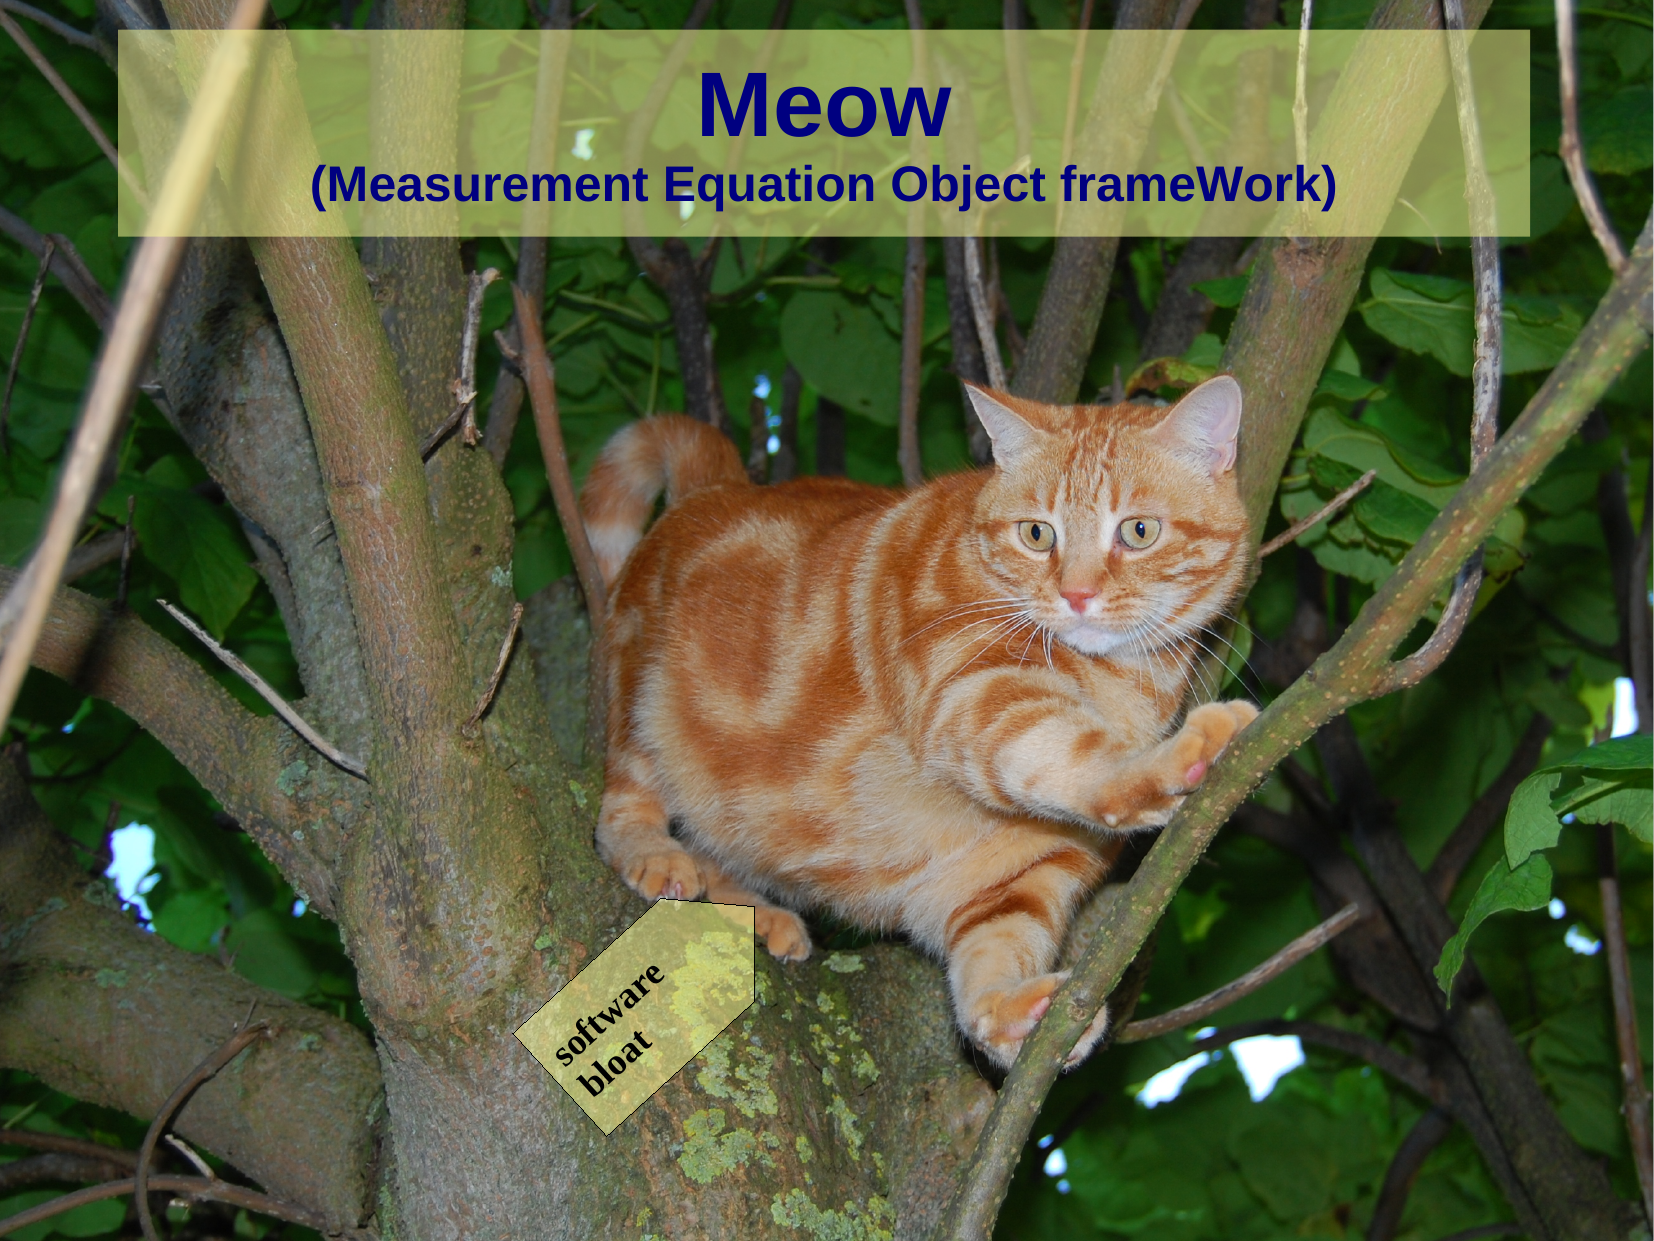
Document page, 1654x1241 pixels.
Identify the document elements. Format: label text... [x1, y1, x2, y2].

picture [0, 0, 1654, 1241]
text_box software bloat [512, 898, 755, 1137]
title Meow (Measurement Equation Object frameWork) [118, 29, 1531, 237]
